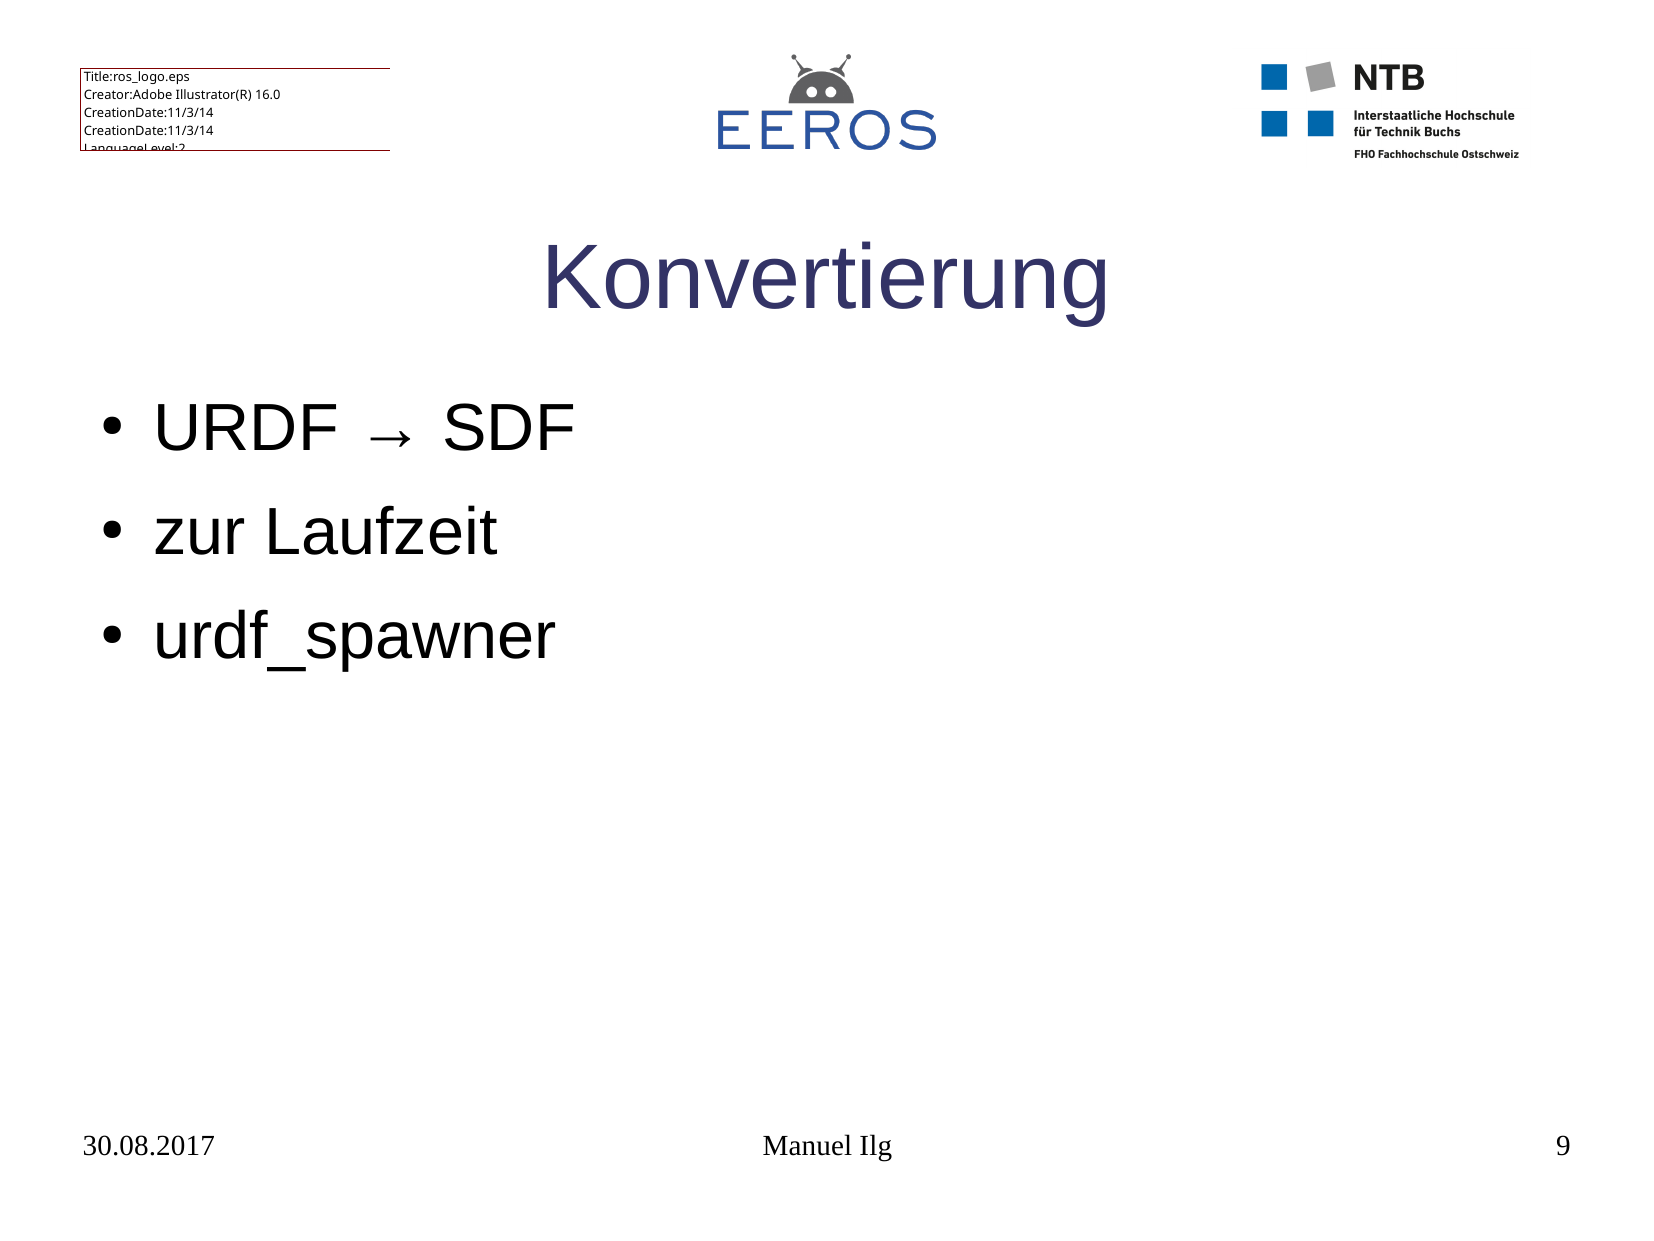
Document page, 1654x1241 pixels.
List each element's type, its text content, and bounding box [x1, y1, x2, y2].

picture [718, 54, 936, 150]
list URDF → SDF zur Laufzeit urdf_spawner [82, 390, 1571, 1010]
title Konvertierung [82, 173, 1571, 381]
picture [1232, 48, 1531, 168]
